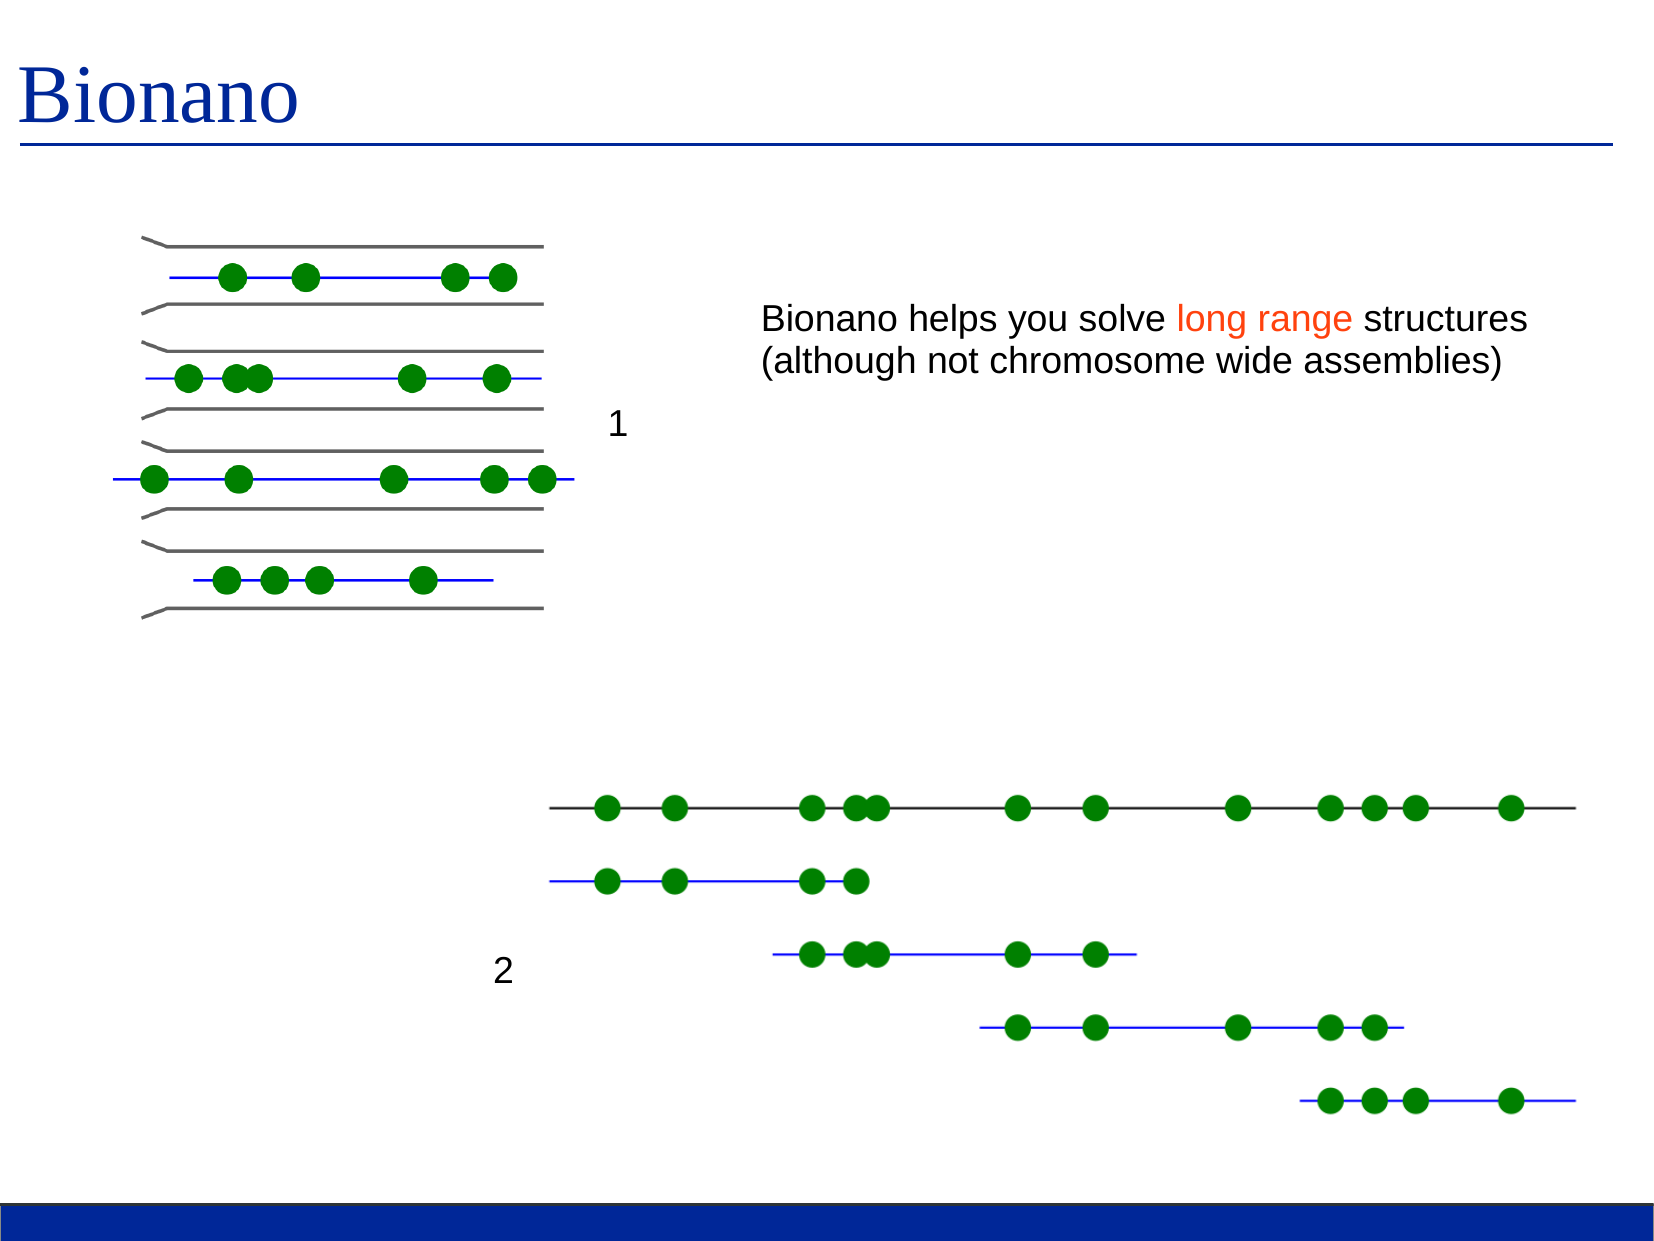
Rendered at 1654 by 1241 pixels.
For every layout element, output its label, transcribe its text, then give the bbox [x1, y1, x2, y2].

text_box Bionano helps you solve long range structures (although not chromosome wide assemblies) [746, 290, 1544, 389]
picture [92, 220, 593, 635]
title Bionano [17, 0, 1589, 198]
text_box 2 [478, 942, 529, 1000]
text_box 1 [607, 395, 611, 453]
picture [536, 779, 1604, 1126]
